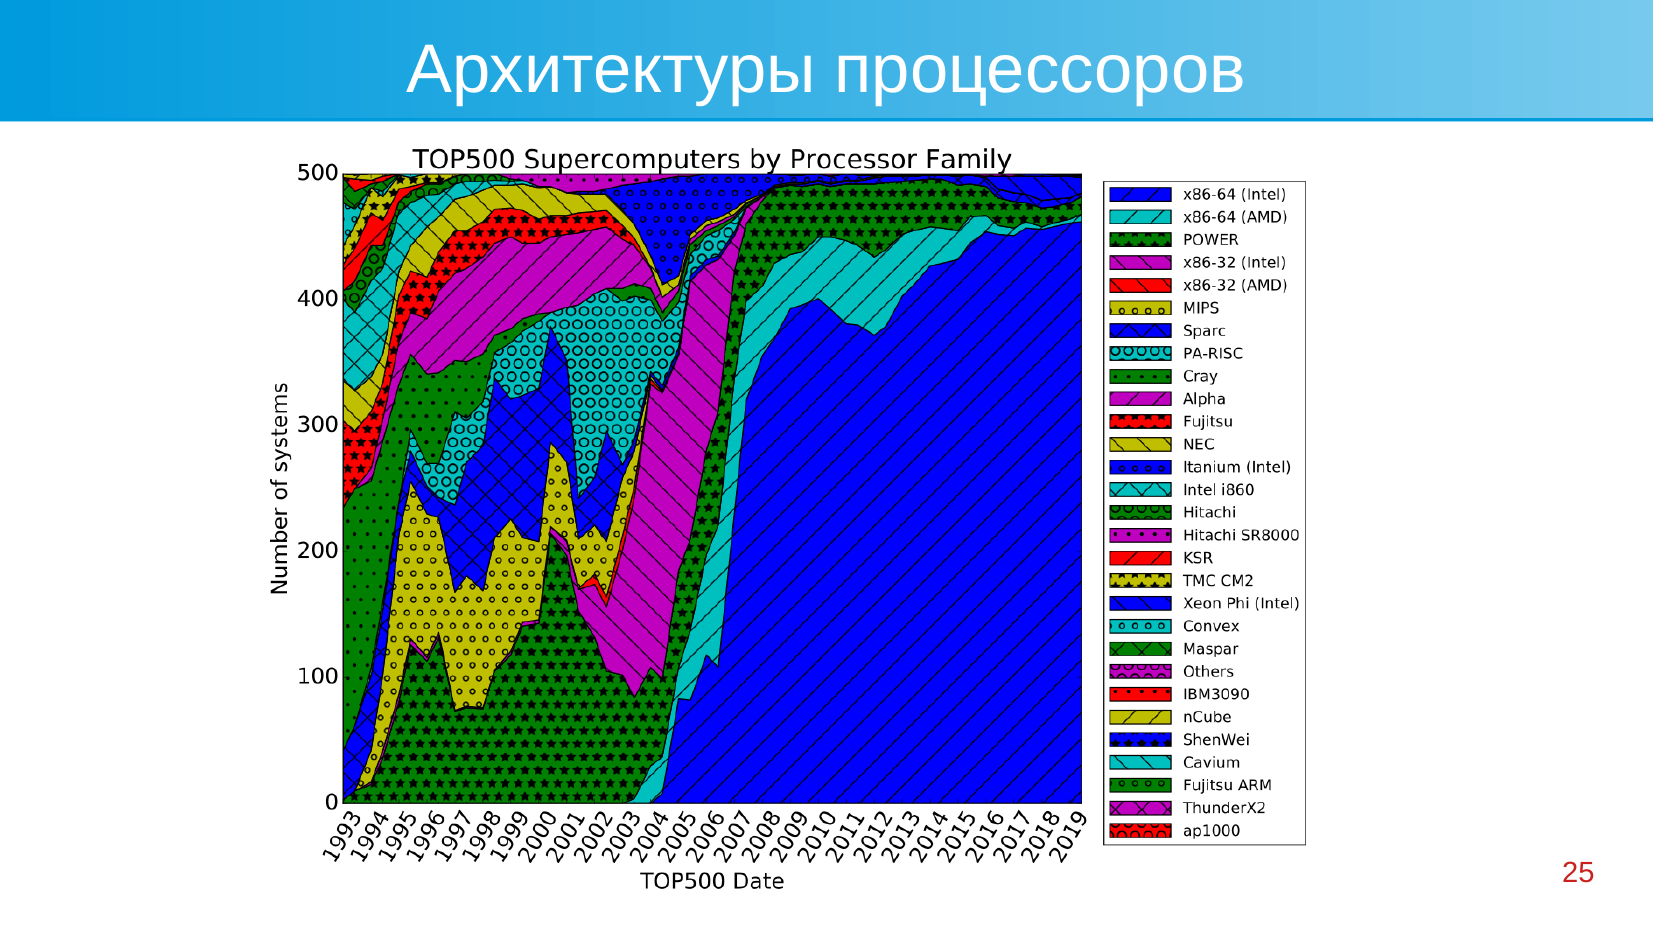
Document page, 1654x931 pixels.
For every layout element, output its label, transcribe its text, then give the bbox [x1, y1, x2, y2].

title Архитектуры процессоров [59, 29, 1595, 108]
picture [262, 140, 1313, 901]
